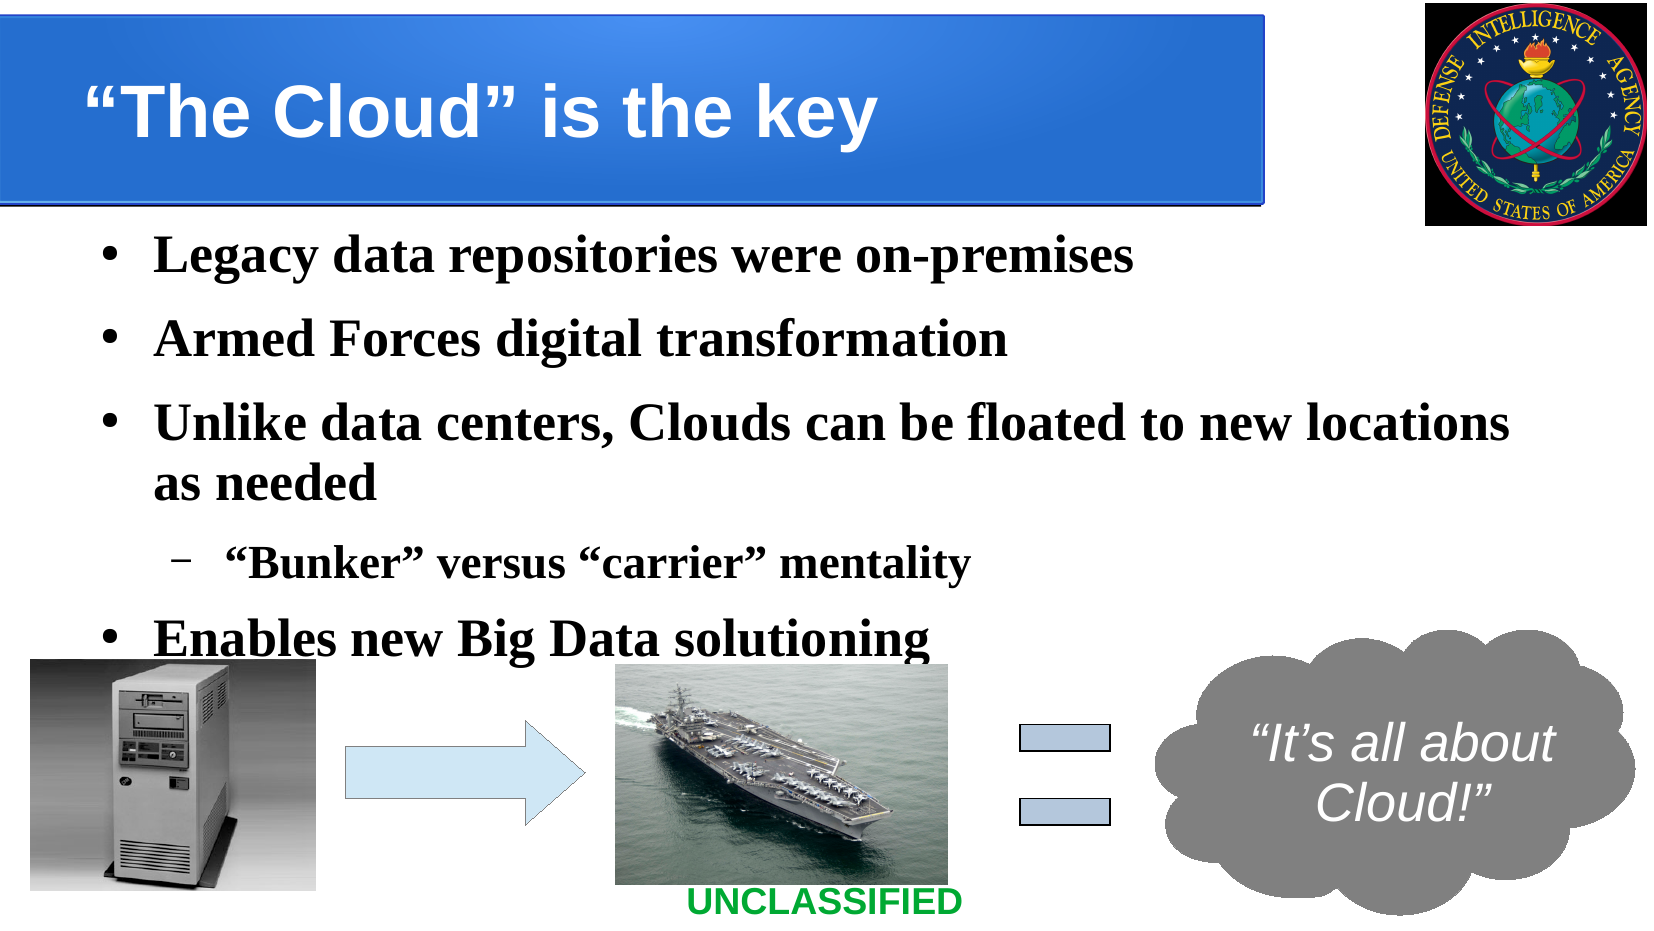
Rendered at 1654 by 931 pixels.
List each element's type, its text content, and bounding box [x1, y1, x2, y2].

picture [1425, 3, 1647, 226]
text_box = [1020, 798, 1110, 825]
list Legacy data repositories were on-premises Armed Forces digital transformation Unlike data centers, Clouds can be floated to new locations as needed “Bunker” versus “carrier” mentality Enables new Big Data solutioning [82, 224, 1571, 764]
text_box [1155, 630, 1636, 916]
text_box = [1020, 724, 1110, 752]
text_box “It’s all about Cloud!” [1230, 705, 1576, 841]
text_box [345, 720, 586, 826]
title “The Cloud” is the key [82, 35, 1235, 189]
picture [30, 659, 316, 891]
text_box UNCLASSIFIED [555, 873, 1096, 931]
picture [615, 664, 948, 886]
